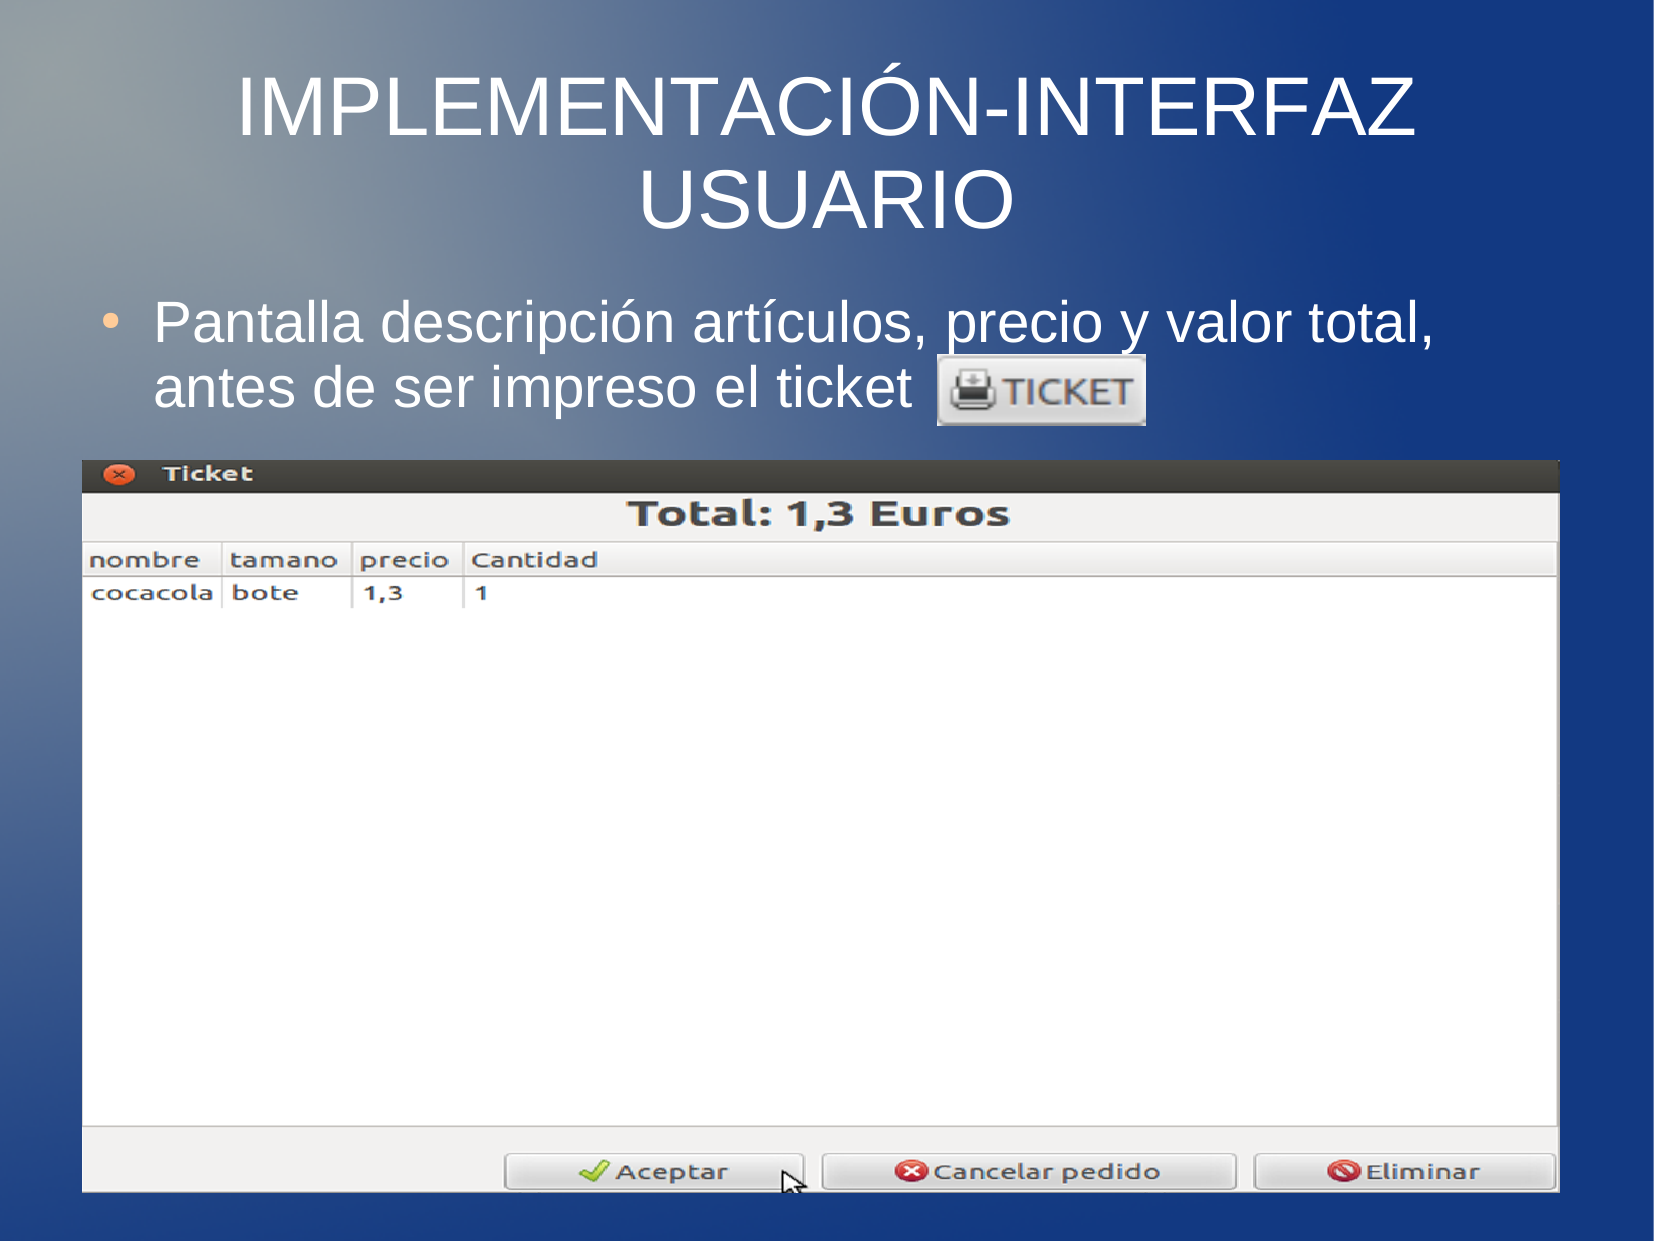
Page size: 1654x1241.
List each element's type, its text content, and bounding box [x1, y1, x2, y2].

picture [0, 0, 1654, 1241]
list Pantalla descripción artículos, precio y valor total, antes de ser impreso el ticket [82, 290, 1571, 1217]
title IMPLEMENTACIÓN-INTERFAZ USUARIO [82, 49, 1571, 257]
